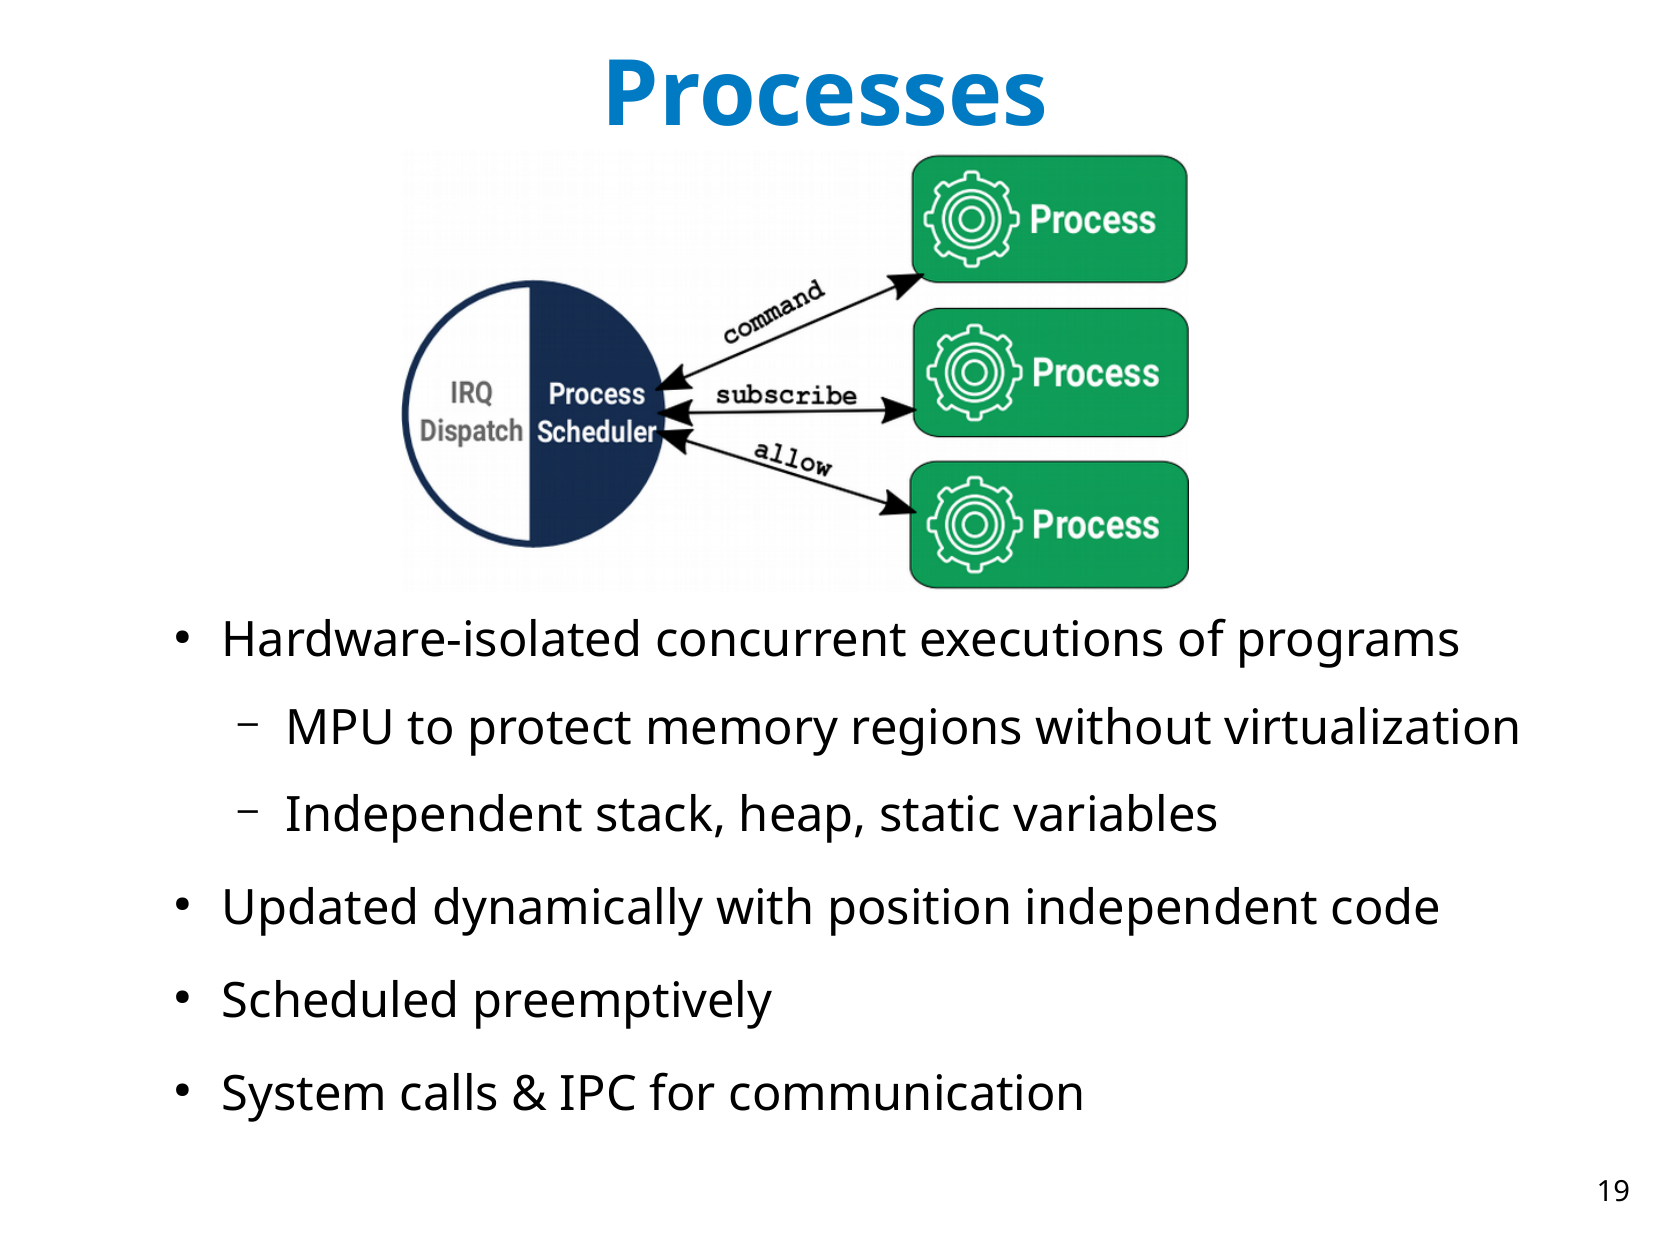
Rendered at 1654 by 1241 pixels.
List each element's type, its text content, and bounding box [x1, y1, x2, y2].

picture [401, 150, 1189, 593]
text_box Processes [0, 0, 1651, 181]
list Hardware-isolated concurrent executions of programs MPU to protect memory regions without virtualization Independent stack, heap, static variables Updated dynamically with position independent code Scheduled preemptively System calls & IPC for communication [158, 604, 1524, 1155]
